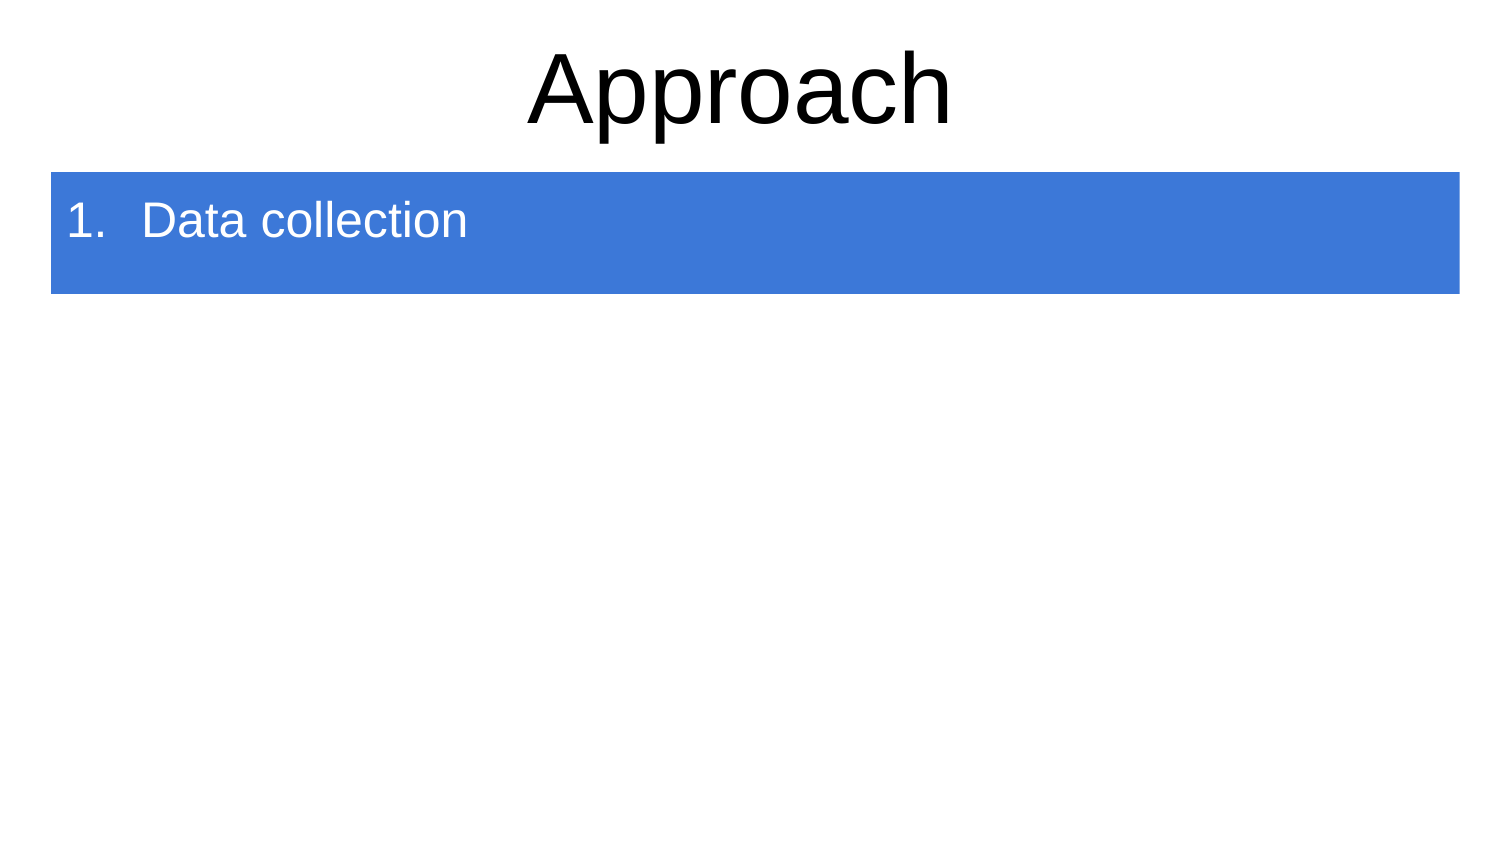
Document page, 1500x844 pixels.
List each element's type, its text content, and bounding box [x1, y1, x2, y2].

title Approach [42, 8, 1440, 103]
text_box 1. Data collection [51, 172, 1460, 294]
